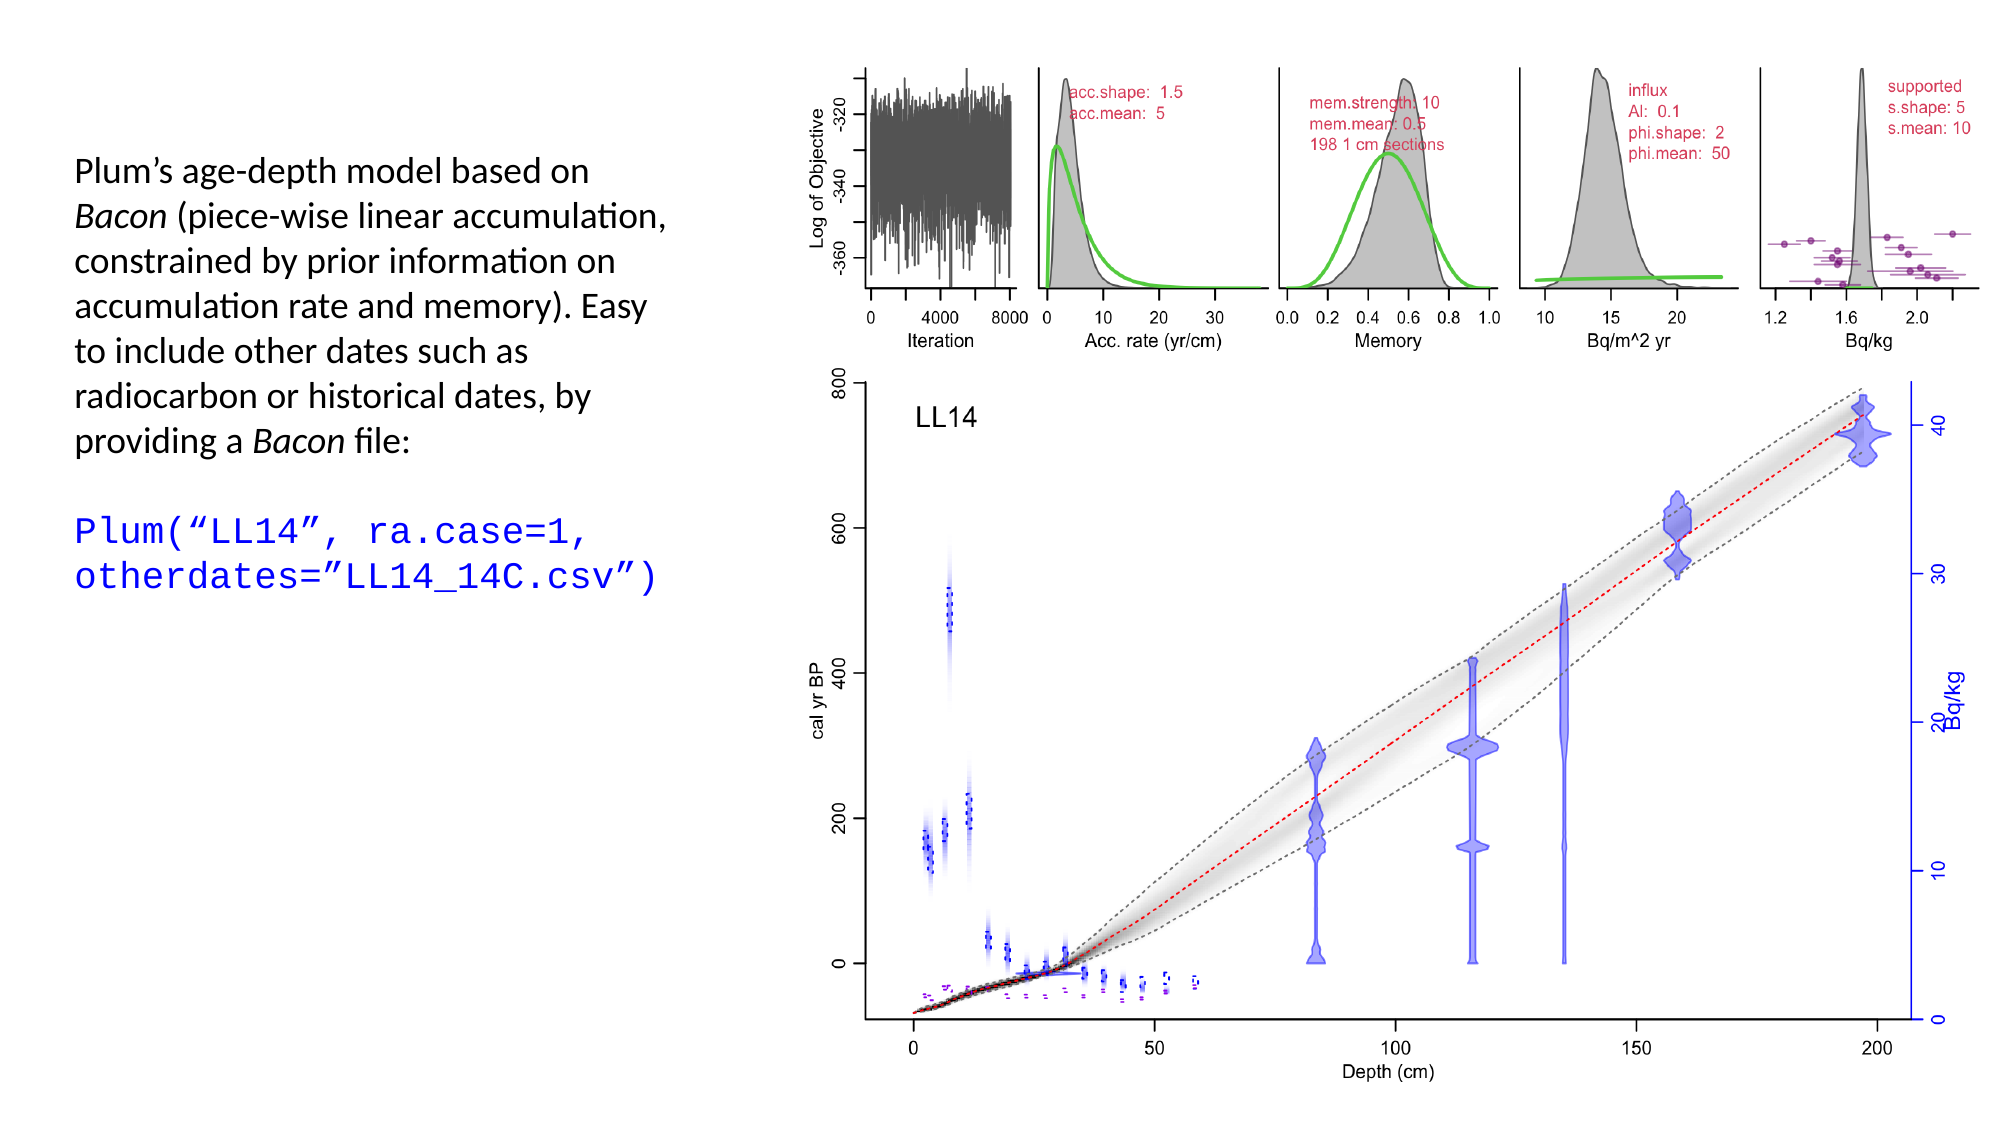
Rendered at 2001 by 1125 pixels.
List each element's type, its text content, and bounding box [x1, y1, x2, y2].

text_box Plum’s age-depth model based on Bacon (piece-wise linear accumulation, constrained by prior information on accumulation rate and memory). Easy to include other dates such as radiocarbon or historical dates, by providing a Bacon file: Plum(“LL14”, ra.case=1, otherdates=”LL14_14C.csv”) [59, 138, 697, 649]
picture [798, 45, 2000, 1089]
